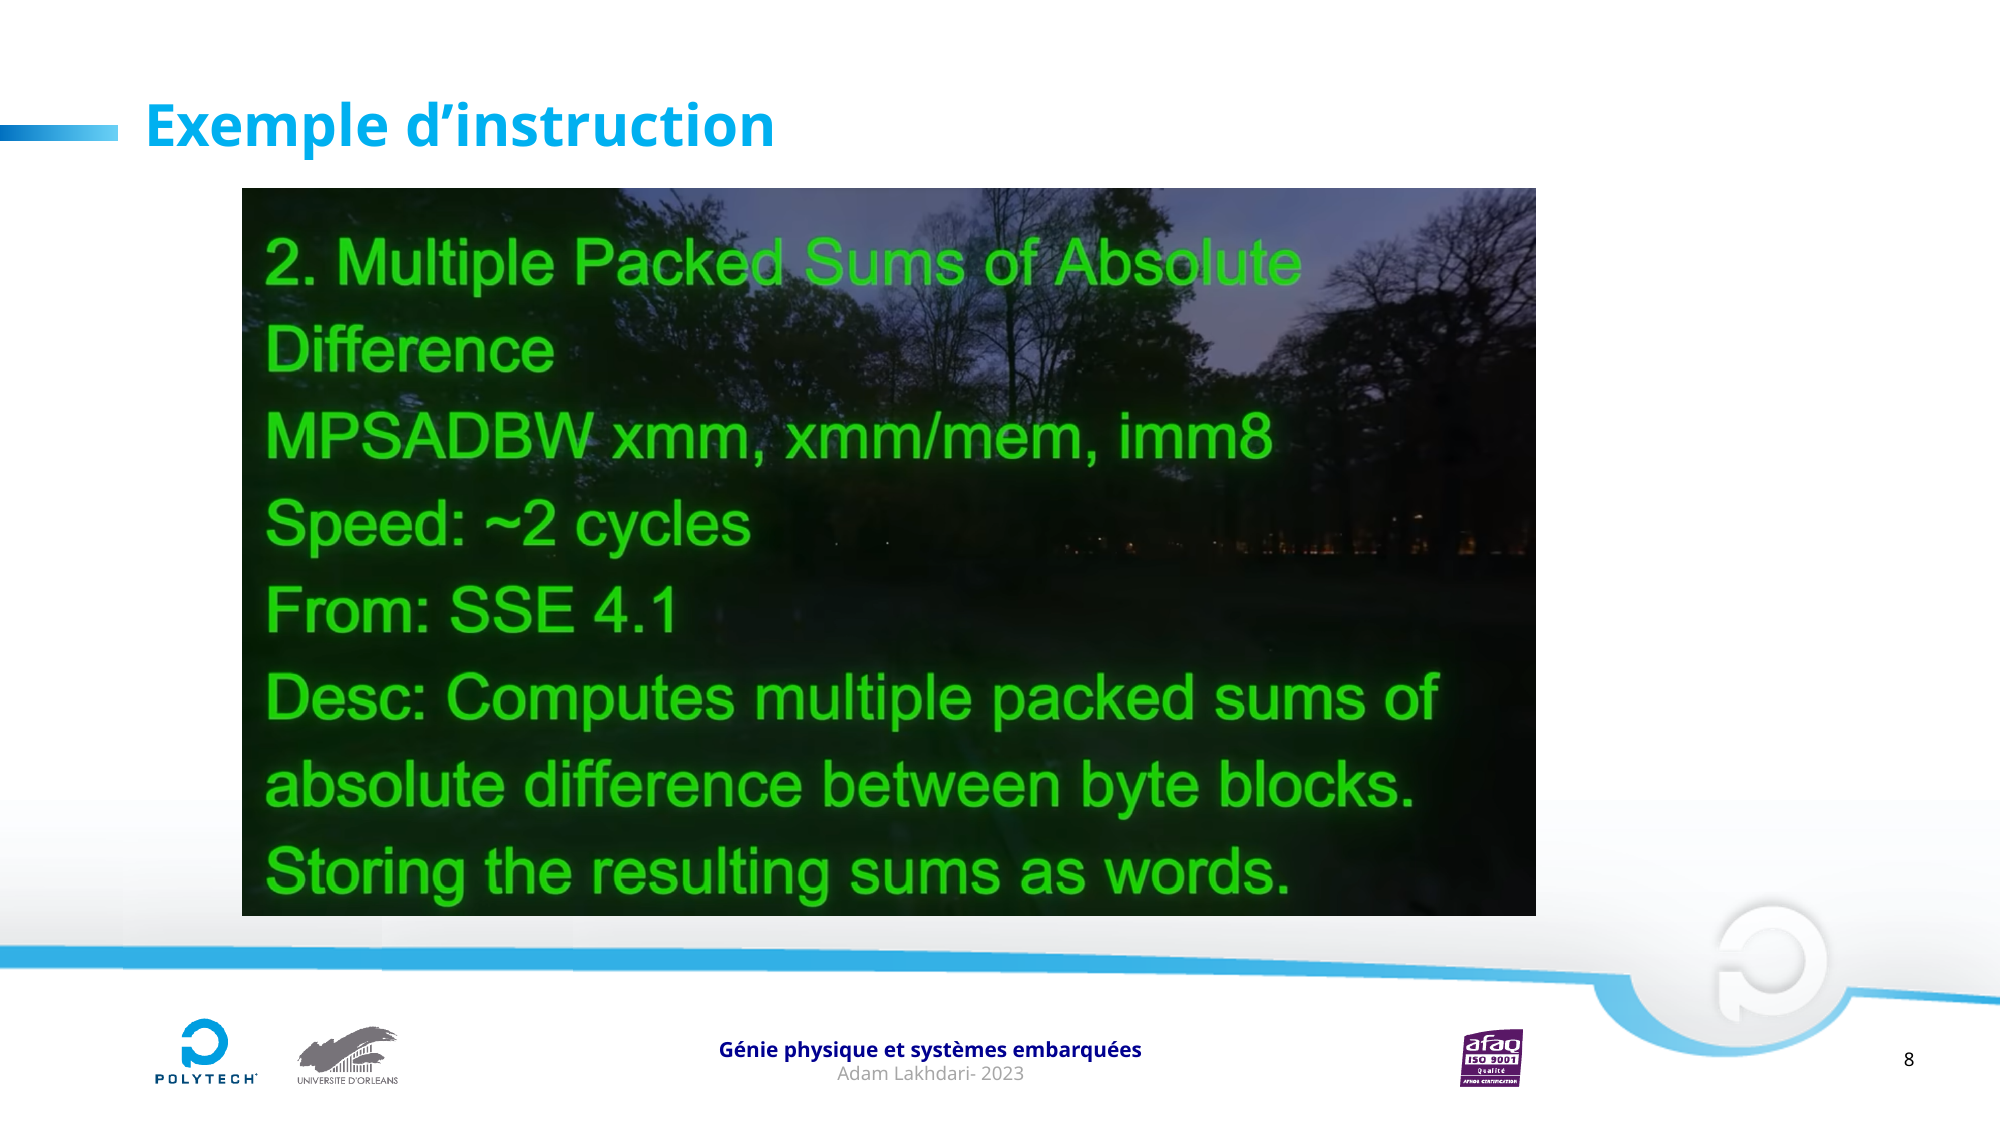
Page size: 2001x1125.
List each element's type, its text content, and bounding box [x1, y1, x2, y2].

title Exemple d’instruction [129, 29, 1930, 218]
picture [0, 188, 2000, 1125]
text_box Génie physique et systèmes embarquées Adam Lakhdari- 2023 [402, 1035, 1459, 1085]
